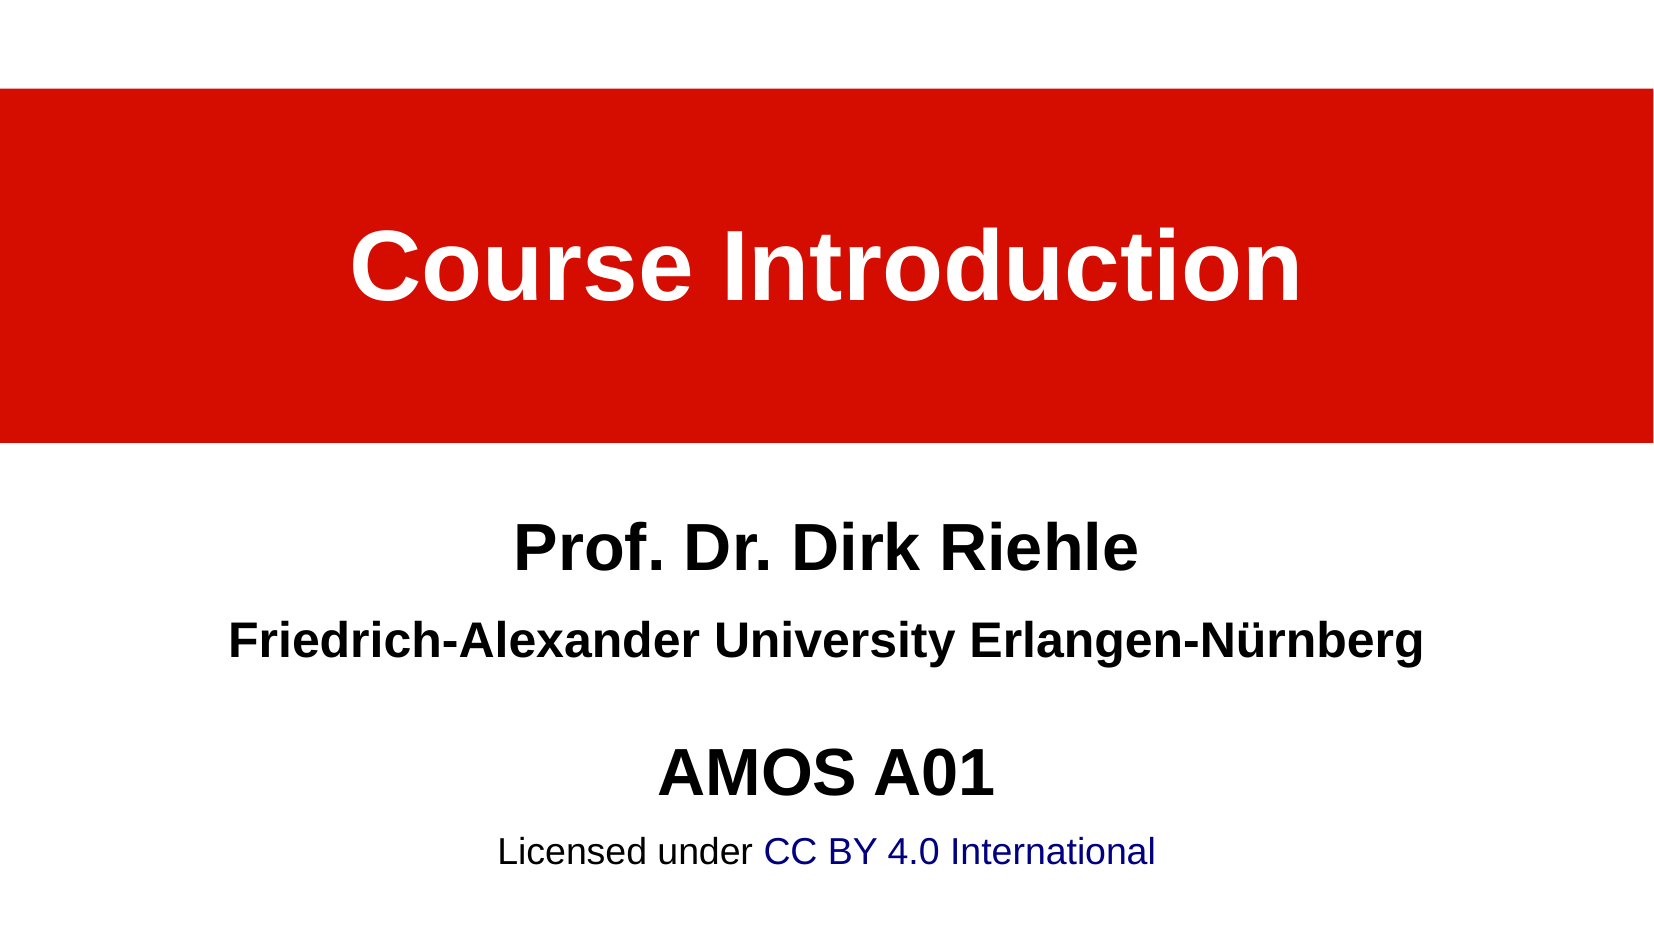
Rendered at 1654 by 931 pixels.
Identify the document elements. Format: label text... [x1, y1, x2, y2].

title Course Introduction [0, 88, 1654, 443]
subtitle Prof. Dr. Dirk Riehle Friedrich-Alexander University Erlangen-Nürnberg AMOS A01 Licensed under CC BY 4.0 International [29, 472, 1625, 886]
